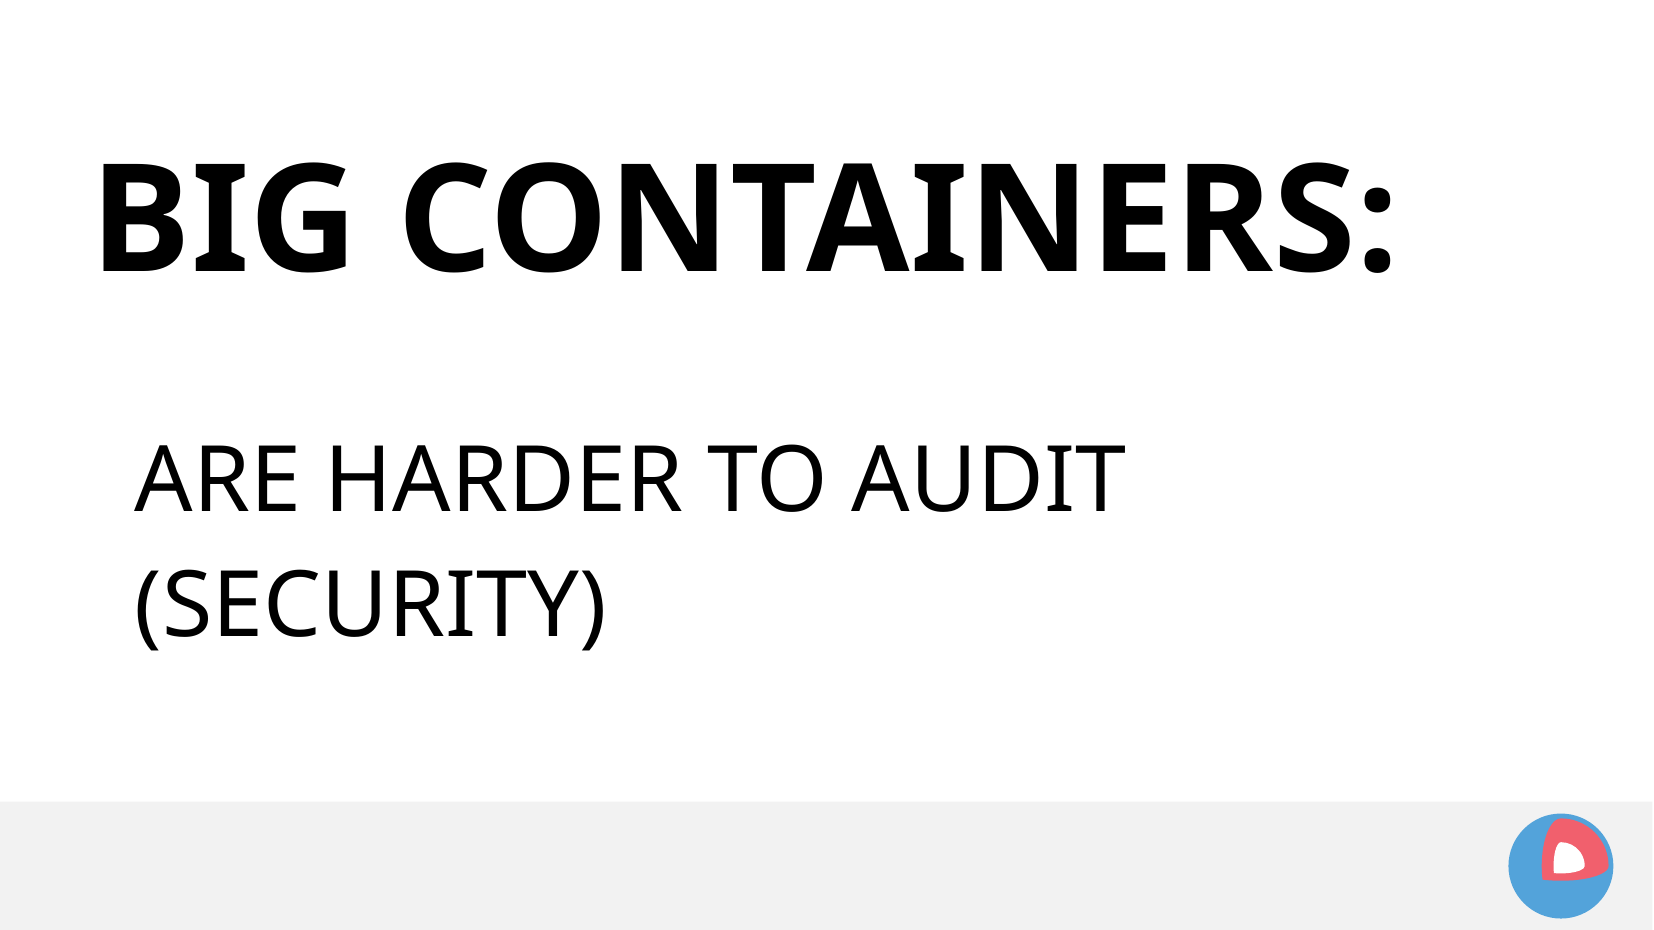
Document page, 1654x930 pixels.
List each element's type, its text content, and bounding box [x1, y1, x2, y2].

text_box ARE HARDER TO AUDIT (SECURITY) [120, 405, 1024, 653]
text_box BIG CONTAINERS: [75, 103, 1262, 308]
